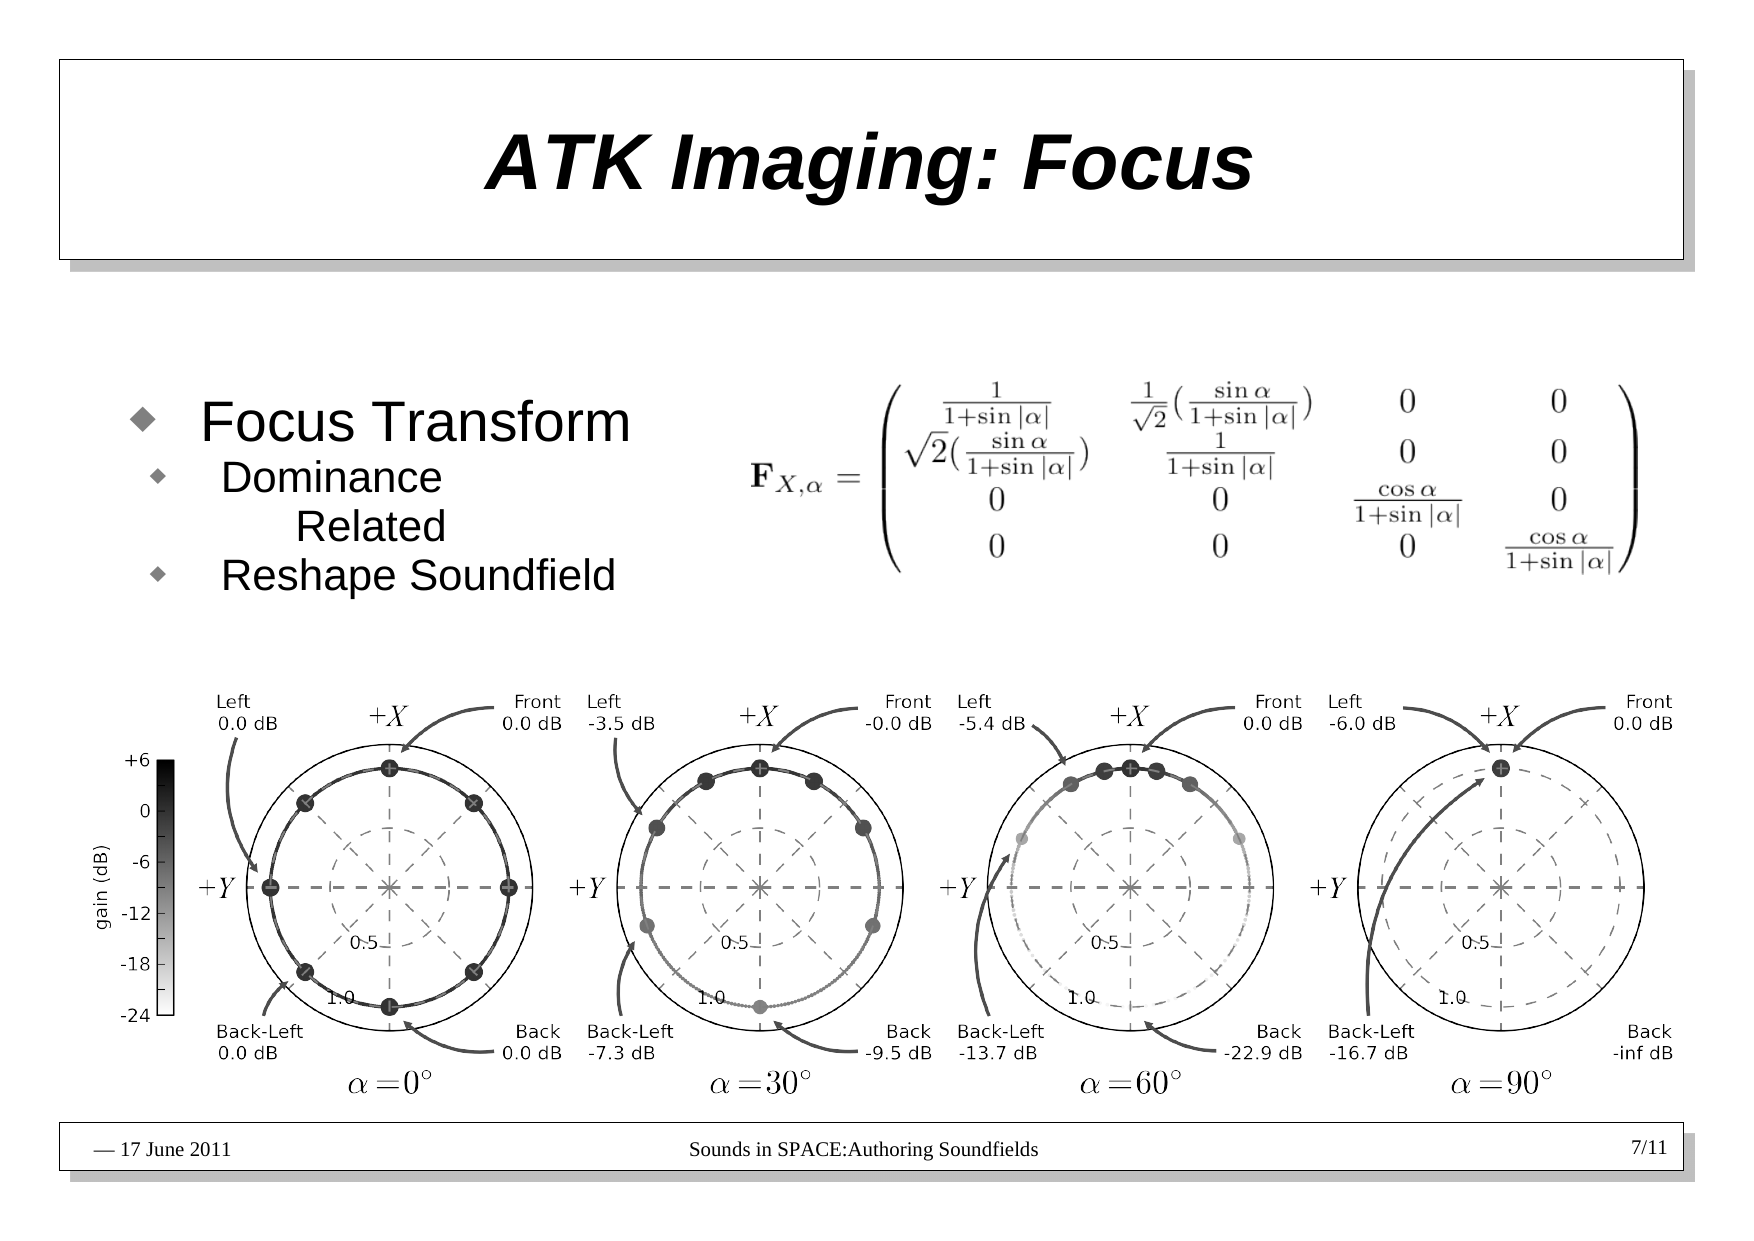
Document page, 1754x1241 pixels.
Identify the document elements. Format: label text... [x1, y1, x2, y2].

title ATK Imaging: Focus [59, 59, 1684, 266]
list Focus Transform Dominance Related Reshape Soundfield [118, 389, 762, 686]
picture [60, 675, 1697, 1100]
picture [751, 381, 1638, 575]
